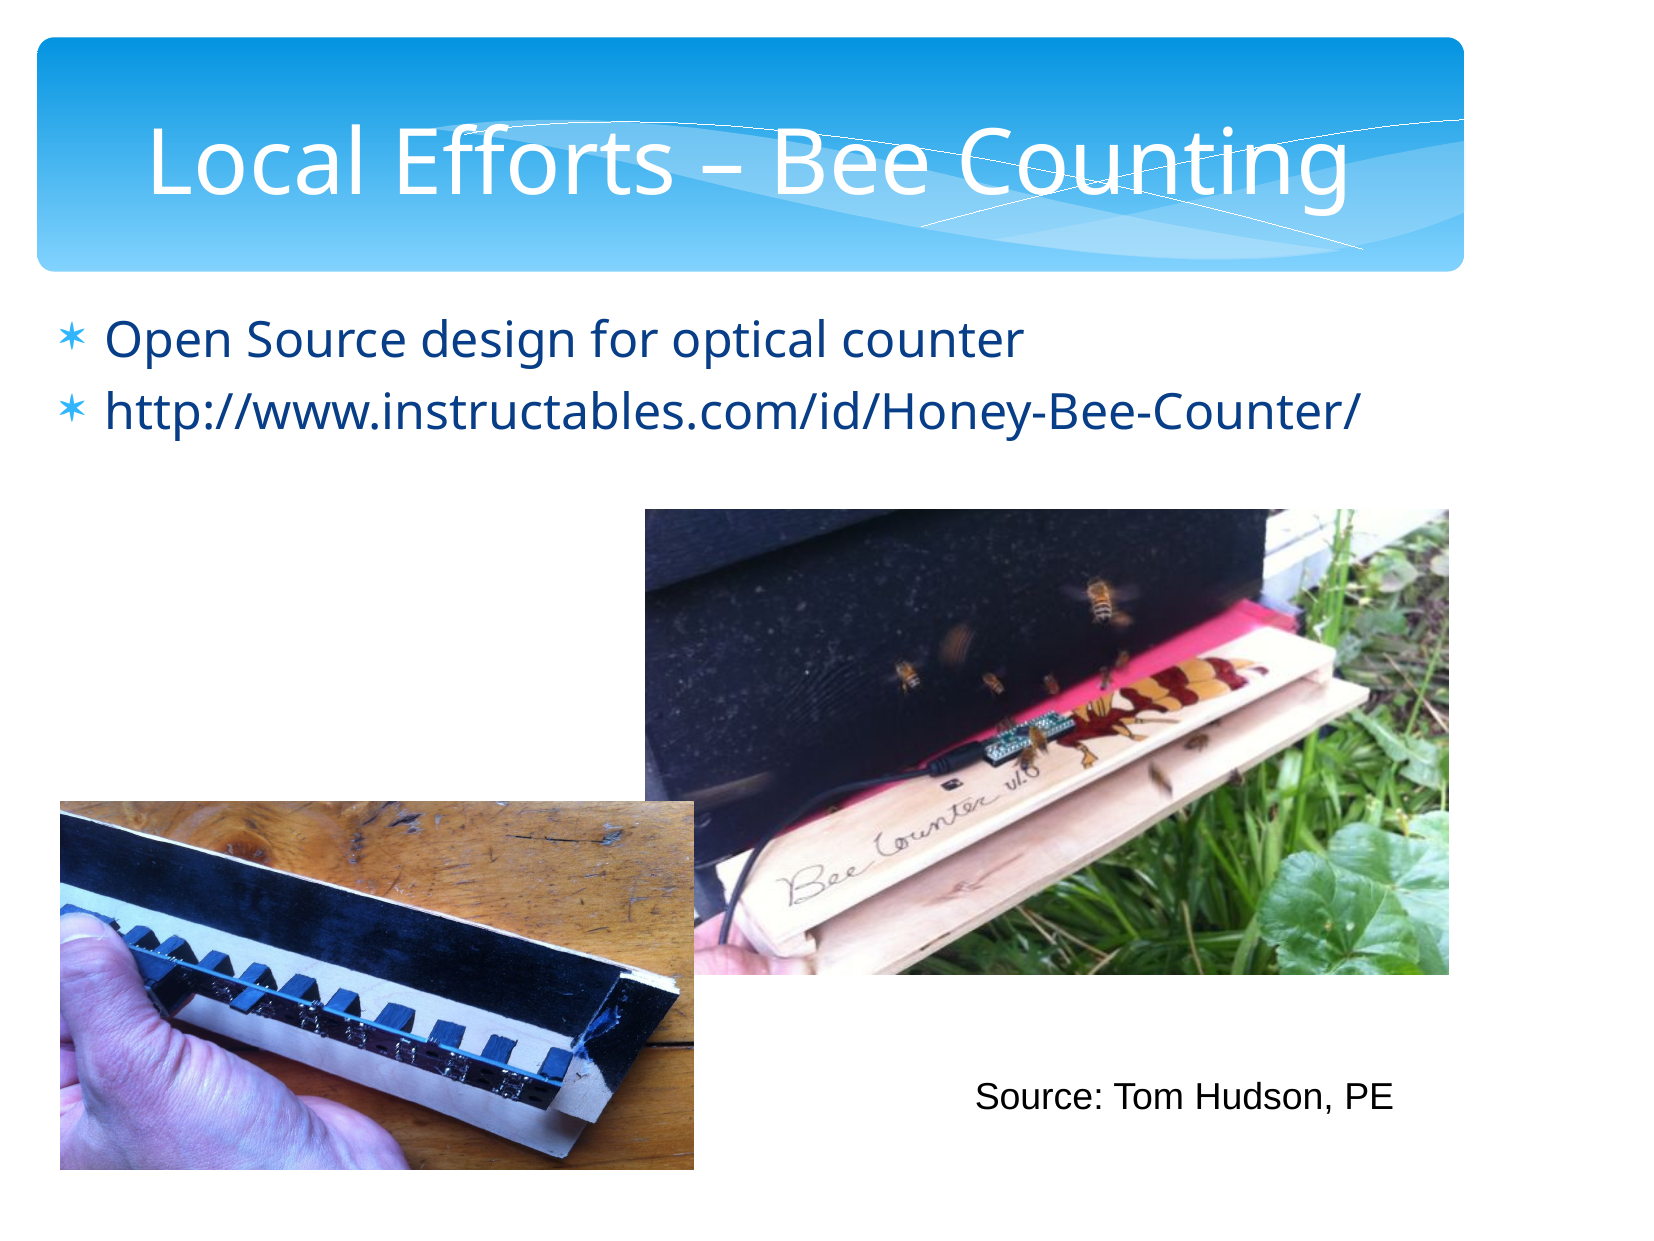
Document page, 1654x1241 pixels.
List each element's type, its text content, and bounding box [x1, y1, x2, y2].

text_box Source: Tom Hudson, PE [960, 1068, 1426, 1126]
picture [60, 509, 1449, 1171]
title Local Efforts – Bee Counting [74, 55, 1425, 261]
list Open Source design for optical counter http://www.instructables.com/id/Honey-Bee-Counter/ [45, 300, 1471, 511]
